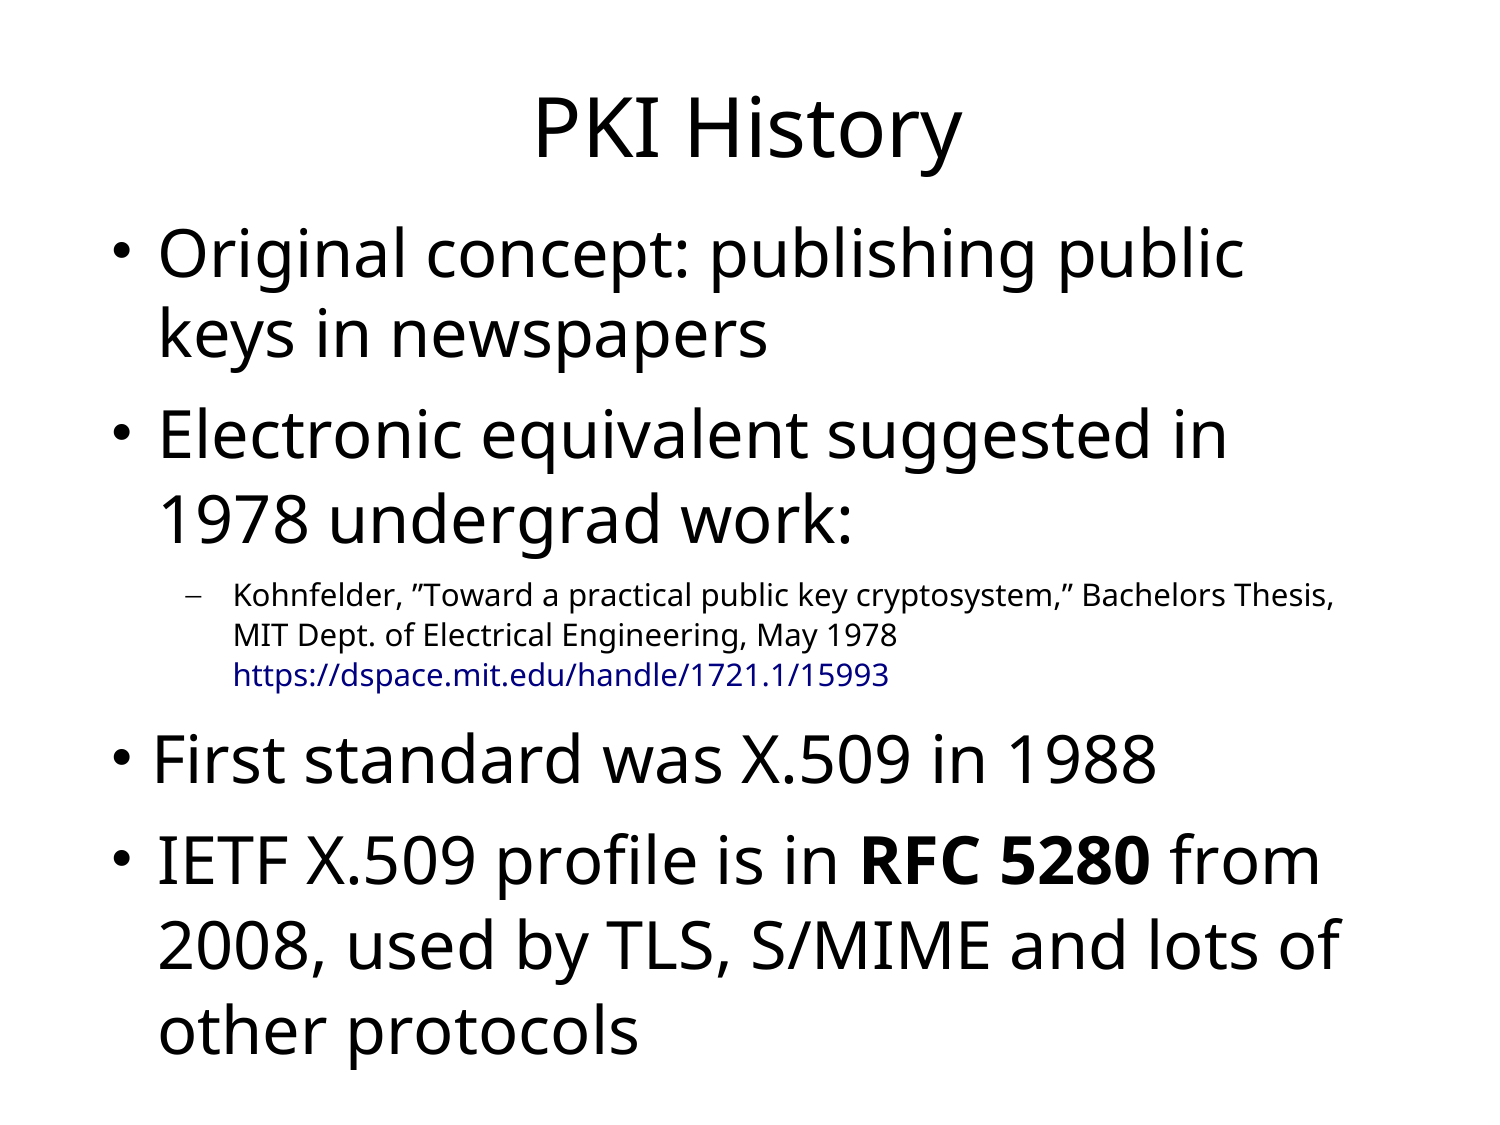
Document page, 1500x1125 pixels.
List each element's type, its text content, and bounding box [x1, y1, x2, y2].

text_box Original concept: publishing public keys in newspapers Electronic equivalent suggested in 1978 undergrad work: Kohnfelder, ”Toward a practical public key cryptosystem,” Bachelors Thesis, MIT Dept. of Electrical Engineering, May 1978 https://dspace.mit.edu/handle/1721.1/15993 First standard was X.509 in 1988 IETF X.509 profile is in RFC 5280 from 2008, used by TLS, S/MIME and lots of other protocols [110, 209, 1386, 1106]
text_box PKI History [110, 29, 1386, 209]
